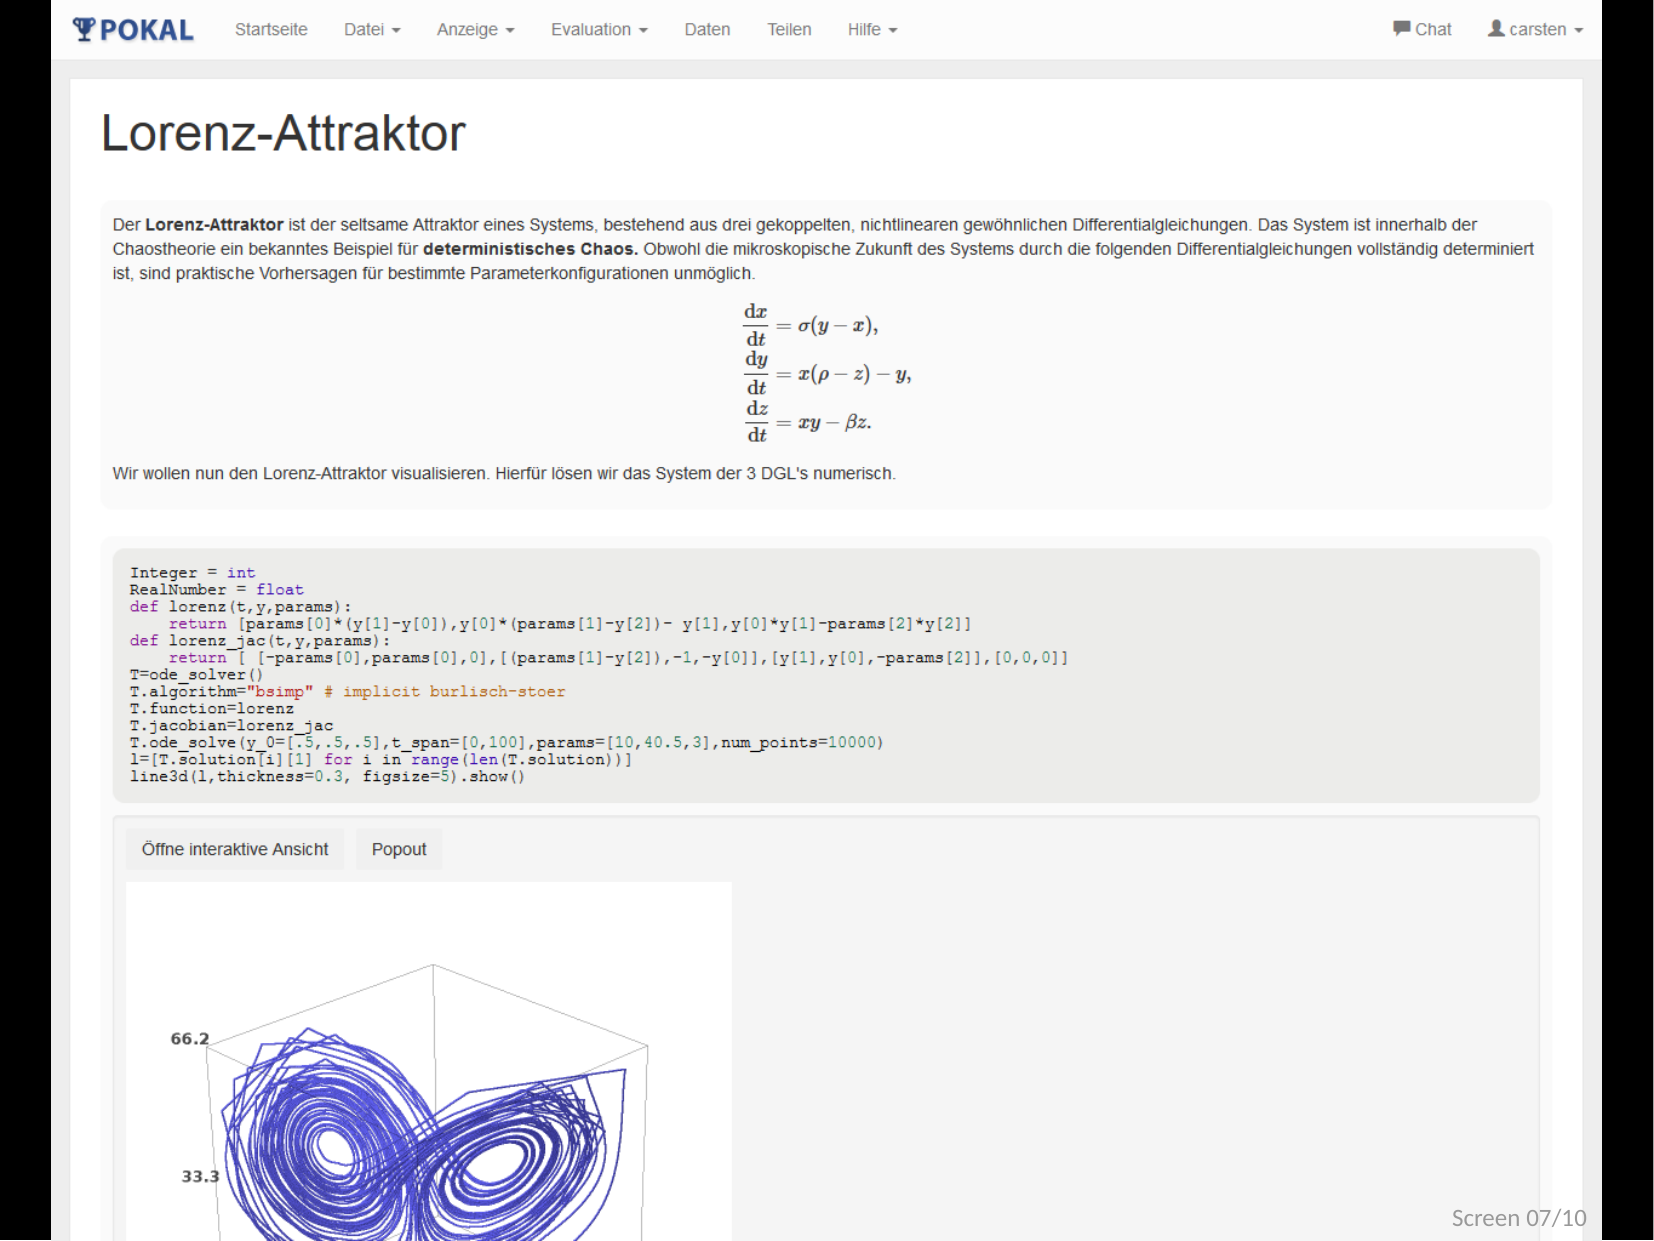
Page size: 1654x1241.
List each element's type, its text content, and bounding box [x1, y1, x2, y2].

text_box Screen 07/10 [1437, 1200, 1602, 1241]
picture [51, 0, 1602, 1241]
